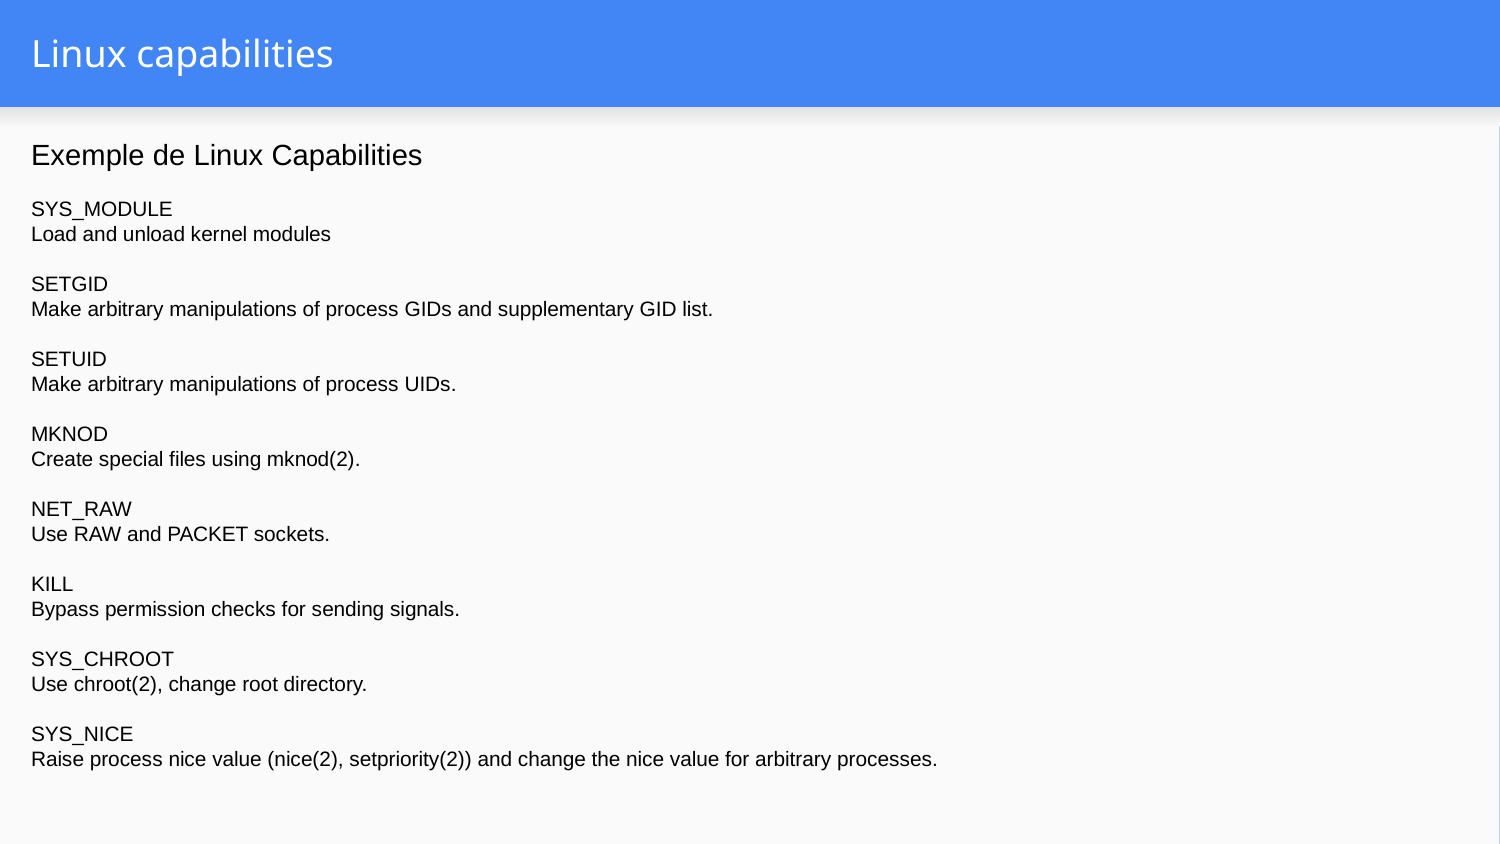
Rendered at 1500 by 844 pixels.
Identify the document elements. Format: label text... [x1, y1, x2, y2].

text_box Exemple de Linux Capabilities SYS_MODULE Load and unload kernel modules SETGID Make arbitrary manipulations of process GIDs and supplementary GID list. SETUID Make arbitrary manipulations of process UIDs. MKNOD Create special files using mknod(2). NET_RAW Use RAW and PACKET sockets. KILL Bypass permission checks for sending signals. SYS_CHROOT Use chroot(2), change root directory. SYS_NICE Raise process nice value (nice(2), setpriority(2)) and change the nice value for arbitrary processes. [16, 120, 1443, 791]
title Linux capabilities [16, 2, 1464, 102]
